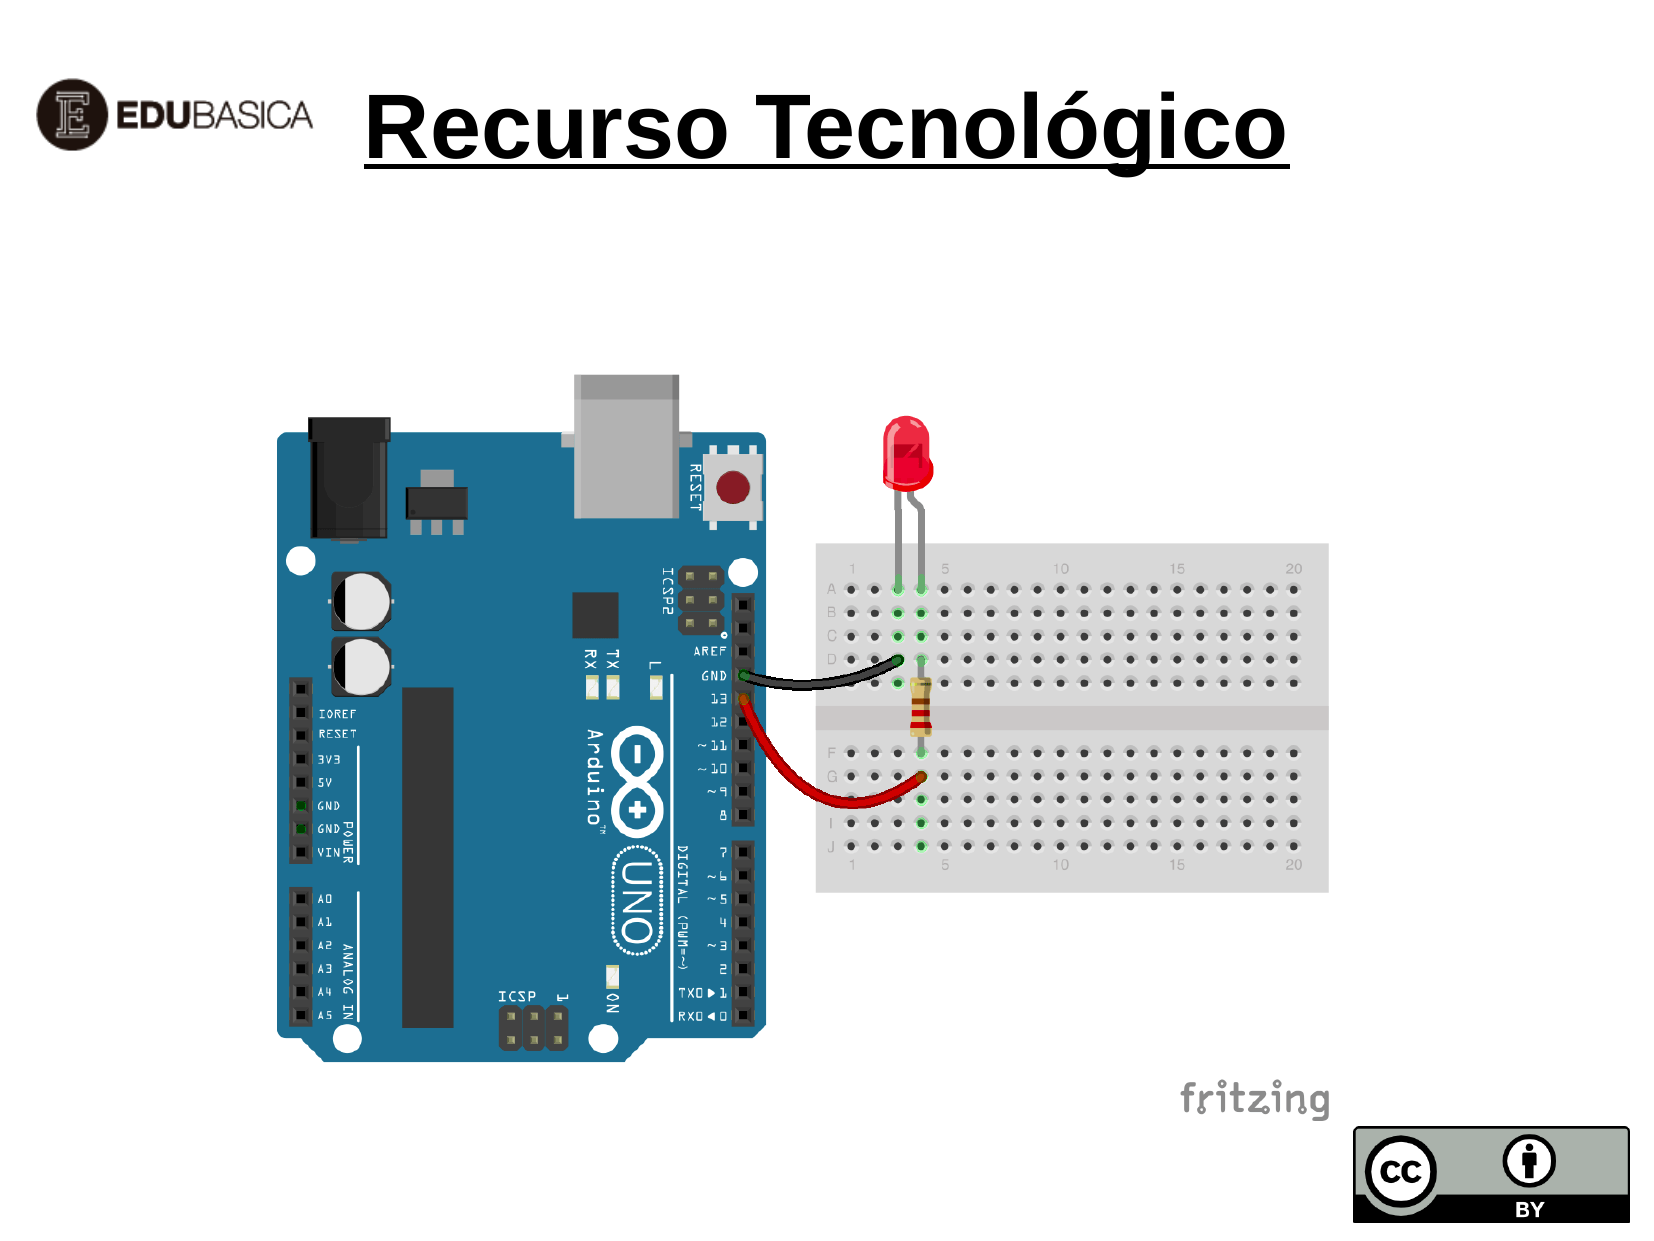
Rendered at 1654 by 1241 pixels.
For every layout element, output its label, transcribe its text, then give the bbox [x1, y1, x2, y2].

picture [35, 77, 316, 154]
picture [277, 374, 1329, 1121]
picture [1353, 1126, 1630, 1223]
title Recurso Tecnológico [82, 23, 1571, 231]
